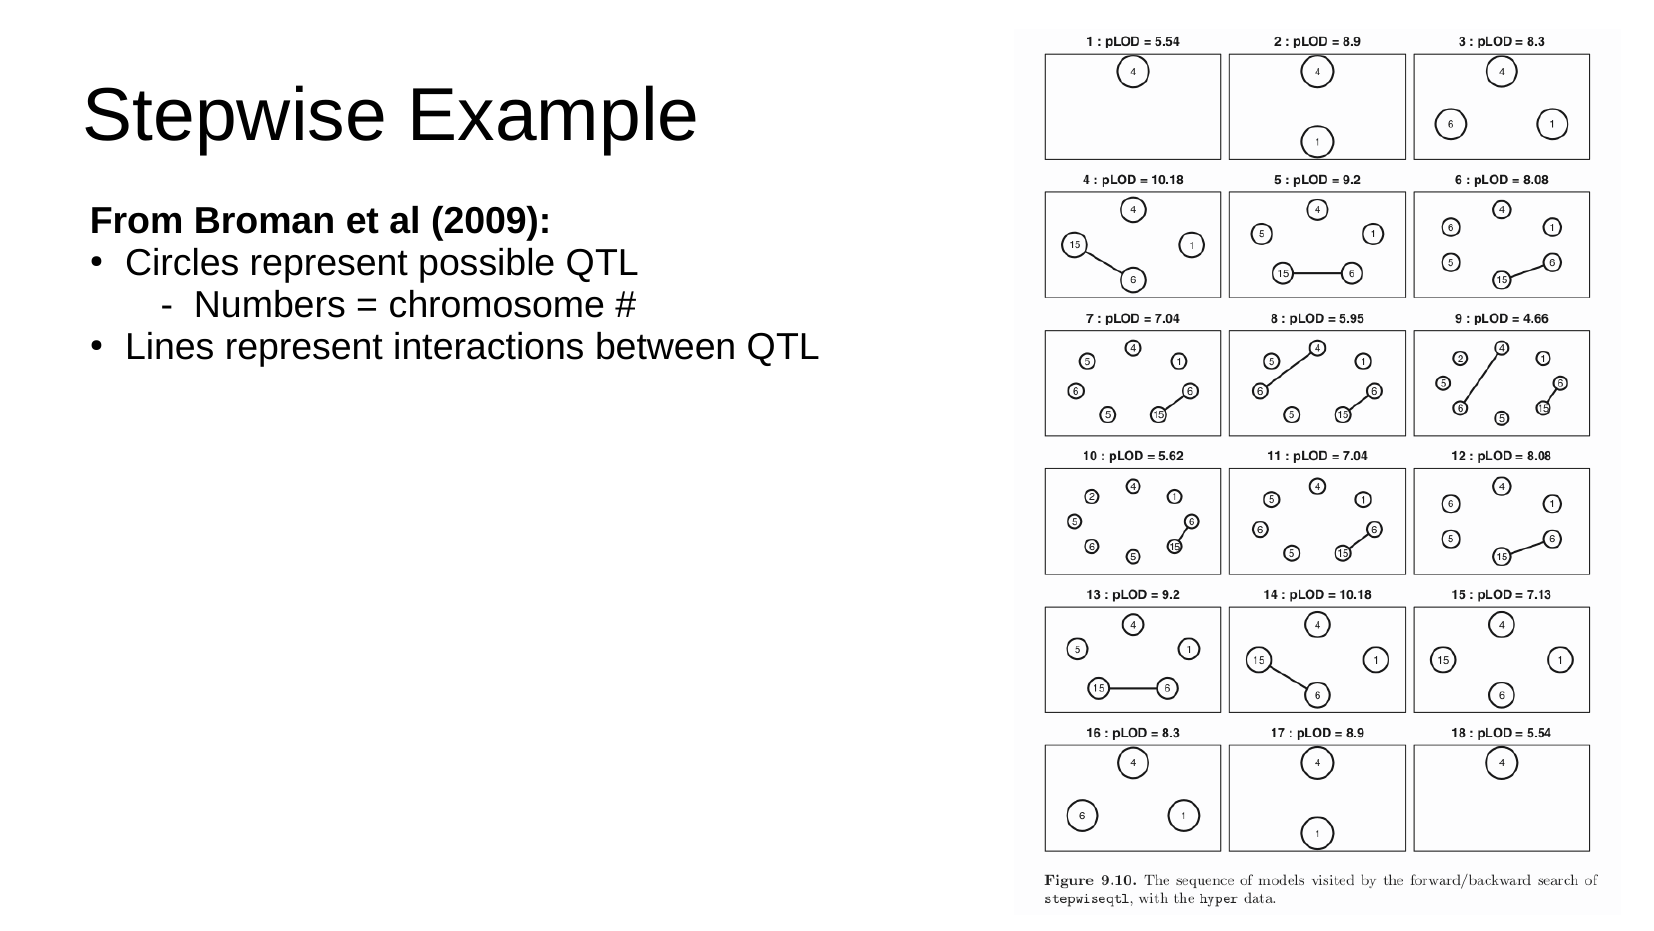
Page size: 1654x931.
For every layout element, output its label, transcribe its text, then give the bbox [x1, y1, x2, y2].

title Stepwise Example [82, 37, 1014, 193]
text_box From Broman et al (2009): Circles represent possible QTL - Numbers = chromosome # Lines represent interactions between QTL [75, 192, 901, 418]
picture [1014, 29, 1621, 915]
